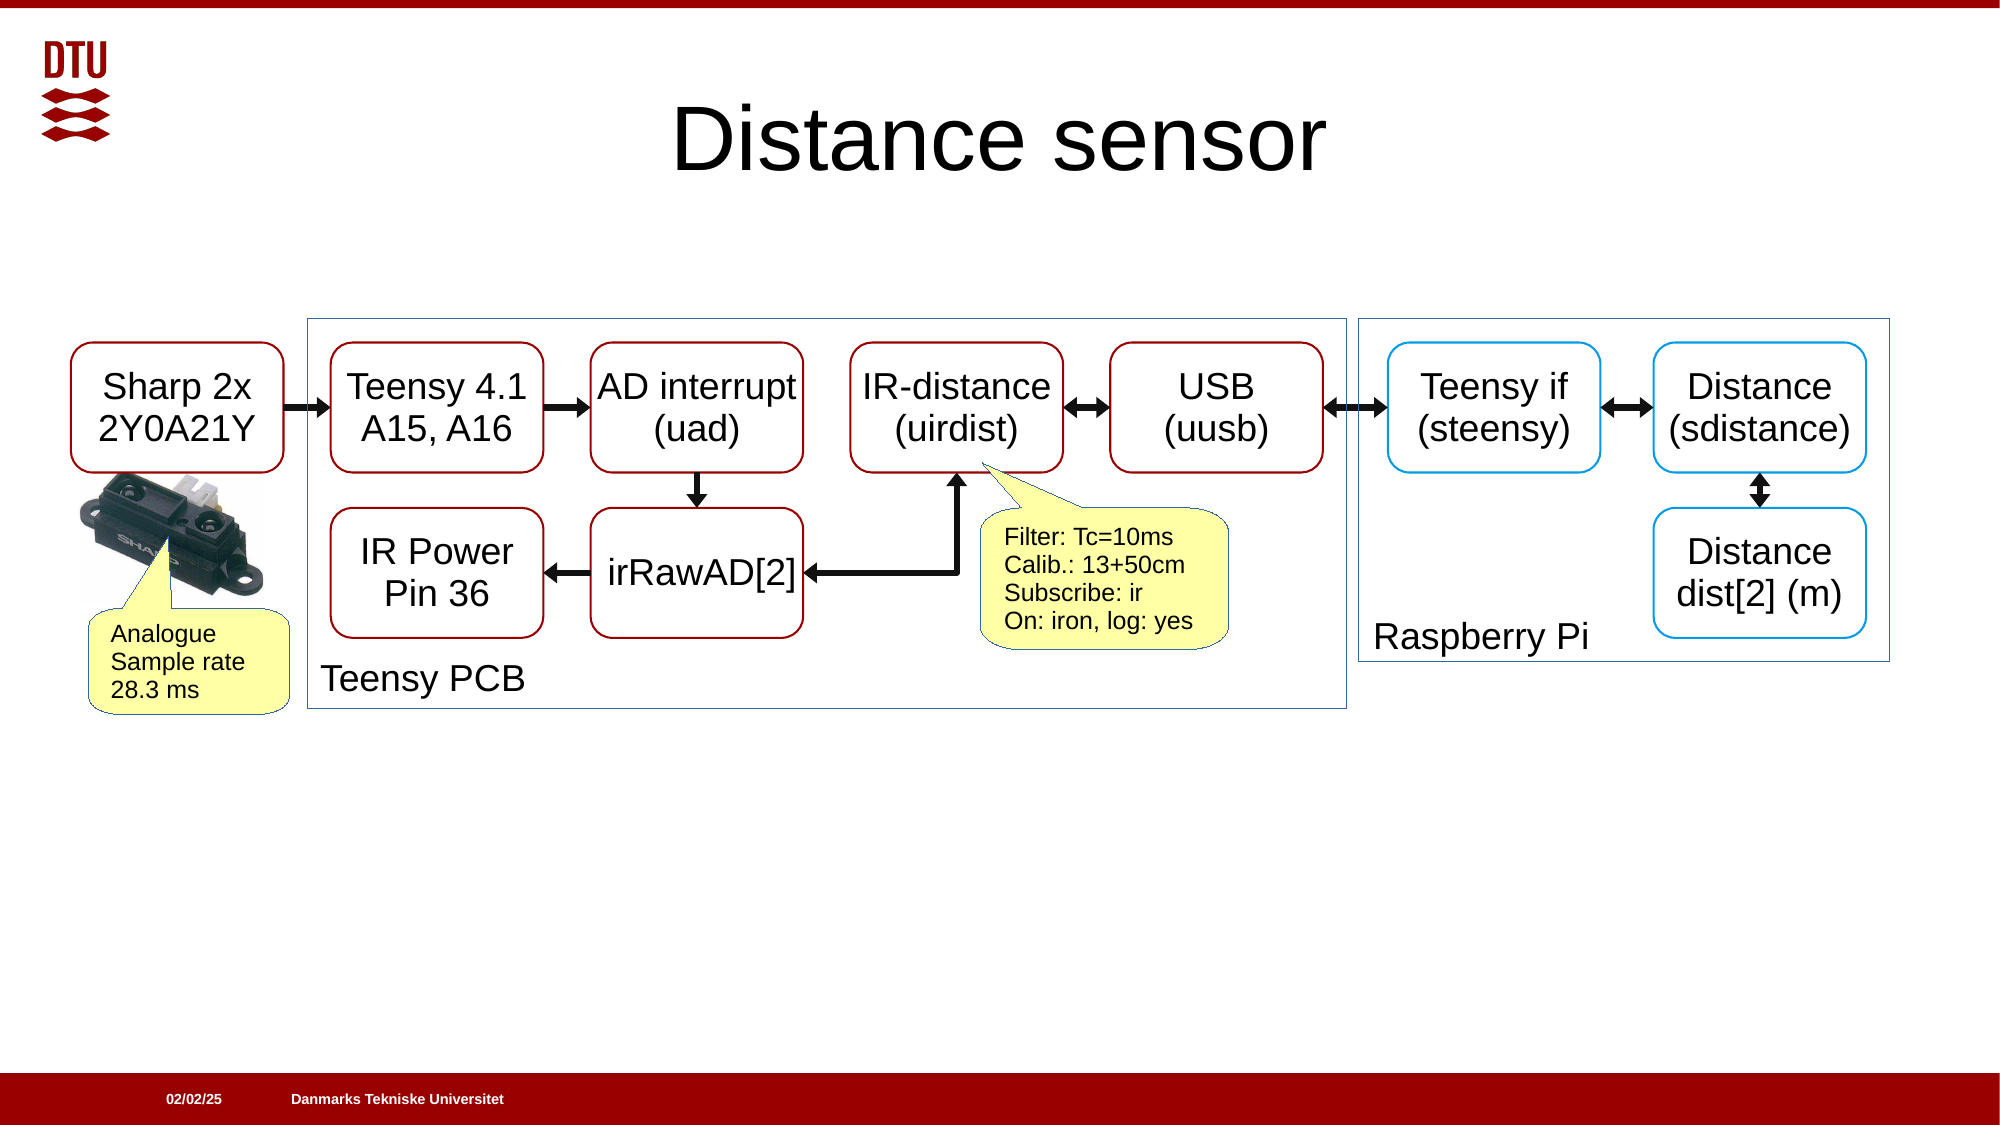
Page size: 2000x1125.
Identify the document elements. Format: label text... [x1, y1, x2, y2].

text_box Distance (sdistance) [1653, 342, 1867, 473]
text_box Teensy 4.1 A15, A16 [330, 342, 544, 473]
text_box irRawAD[2] [590, 507, 804, 638]
text_box Sharp 2x 2Y0A21Y [70, 342, 284, 473]
text_box AD interrupt (uad) [590, 342, 804, 473]
text_box IR Power Pin 36 [330, 507, 544, 638]
text_box Teensy if (steensy) [1387, 342, 1601, 473]
text_box Raspberry Pi [1358, 608, 1605, 666]
text_box USB (uusb) [1110, 342, 1323, 473]
text_box Teensy PCB [308, 649, 567, 707]
picture [78, 468, 265, 603]
text_box Filter: Tc=10ms Calib.: 13+50cm Subscribe: ir On: iron, log: yes [980, 462, 1229, 650]
text_box IR-distance (uirdist) [850, 342, 1064, 473]
title Distance sensor [99, 44, 1900, 233]
text_box Analogue Sample rate 28.3 ms [88, 536, 290, 715]
text_box Distance dist[2] (m) [1653, 507, 1867, 638]
